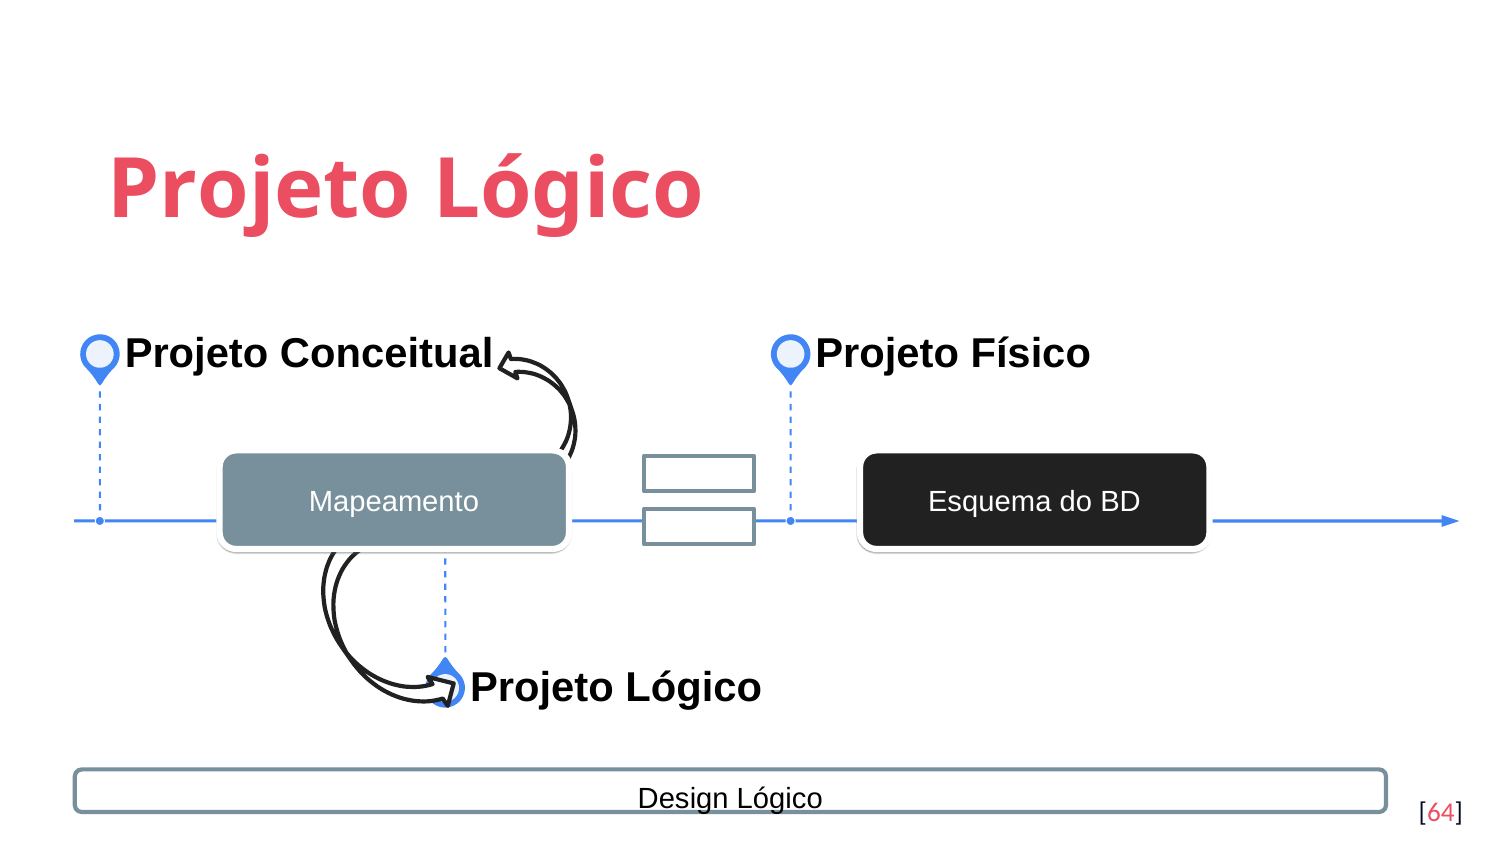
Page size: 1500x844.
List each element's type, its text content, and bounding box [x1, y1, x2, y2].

text_box Esquema do BD [860, 450, 1210, 550]
text_box Projeto Lógico [92, 104, 1408, 243]
text_box [323, 550, 463, 706]
text_box Projeto Físico [815, 328, 1391, 379]
slide_number [64] [1403, 779, 1494, 844]
text_box Design Lógico [74, 769, 1387, 813]
text_box [74, 516, 219, 526]
text_box [643, 455, 755, 492]
text_box [82, 336, 118, 381]
text_box Mapeamento [219, 450, 570, 550]
text_box [570, 508, 860, 545]
text_box Projeto Conceitual [124, 328, 700, 379]
text_box Projeto Lógico [470, 662, 1046, 713]
text_box [499, 352, 576, 459]
text_box [773, 336, 809, 381]
